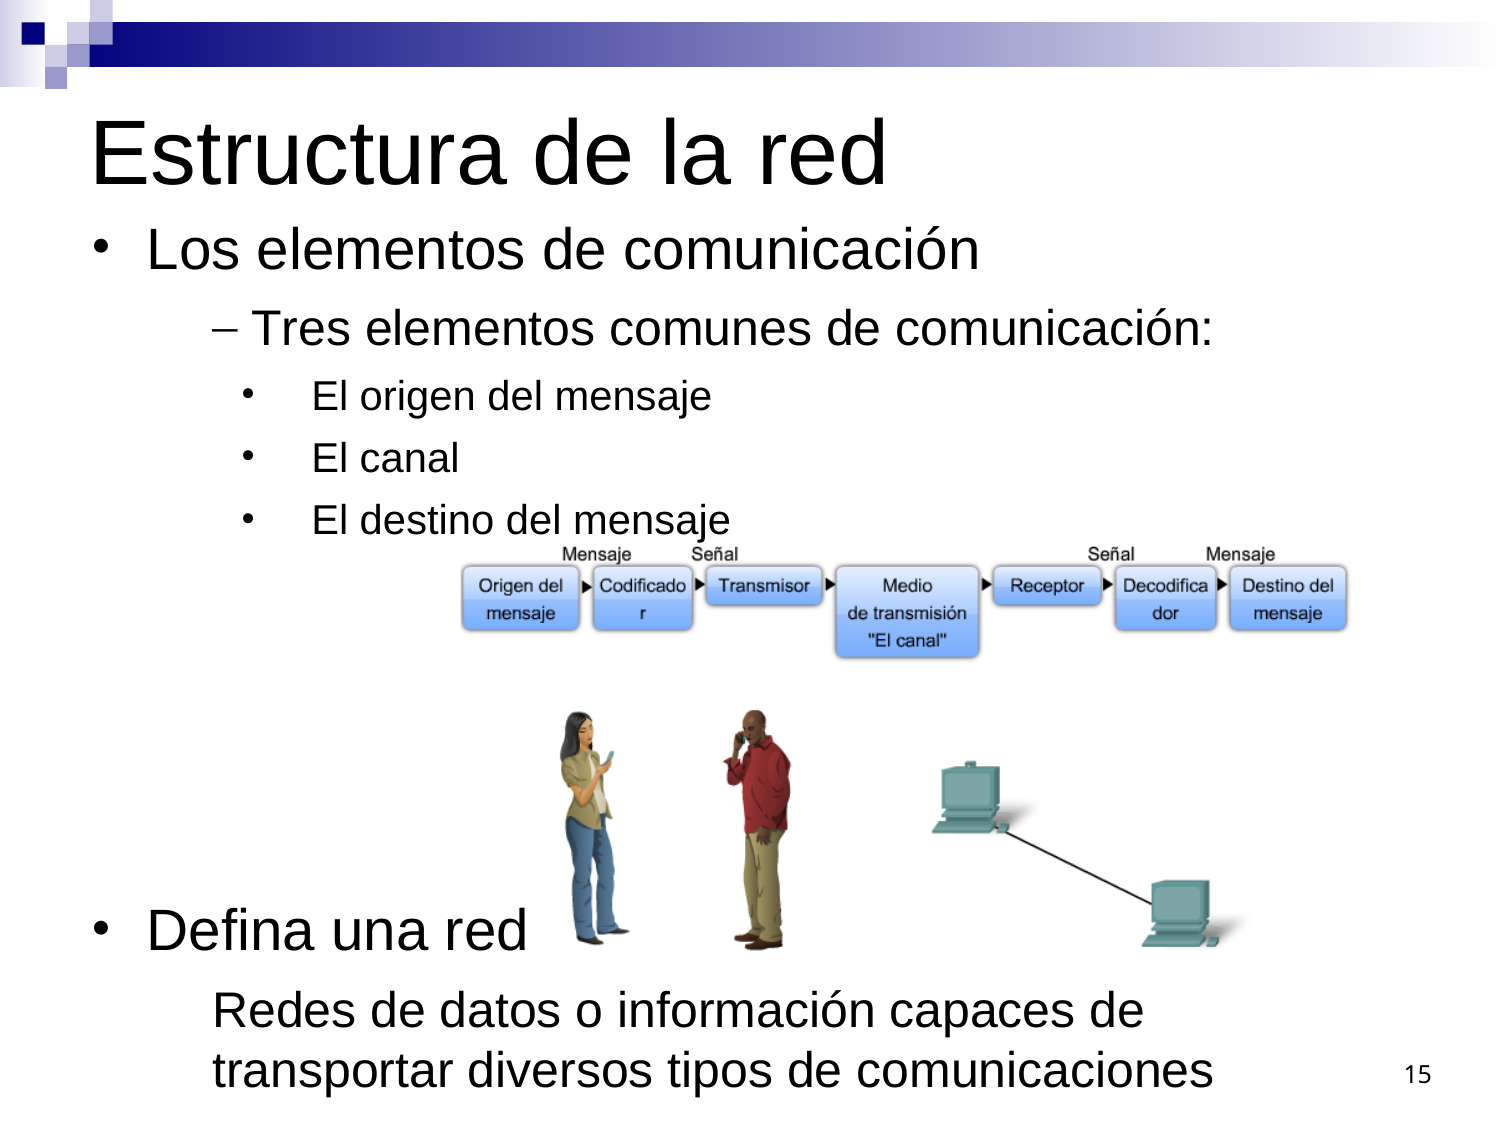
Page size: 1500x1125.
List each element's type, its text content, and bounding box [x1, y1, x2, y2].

text_box Estructura de la red [74, 78, 1412, 217]
picture [1247, 537, 1353, 962]
text_box Los elementos de comunicación Tres elementos comunes de comunicación: El origen del mensaje El canal El destino del mensaje Defina una red Redes de datos o información capaces de transportar diversos tipos de comunicaciones [76, 217, 1247, 1125]
text_box <número> [1074, 1025, 1447, 1101]
